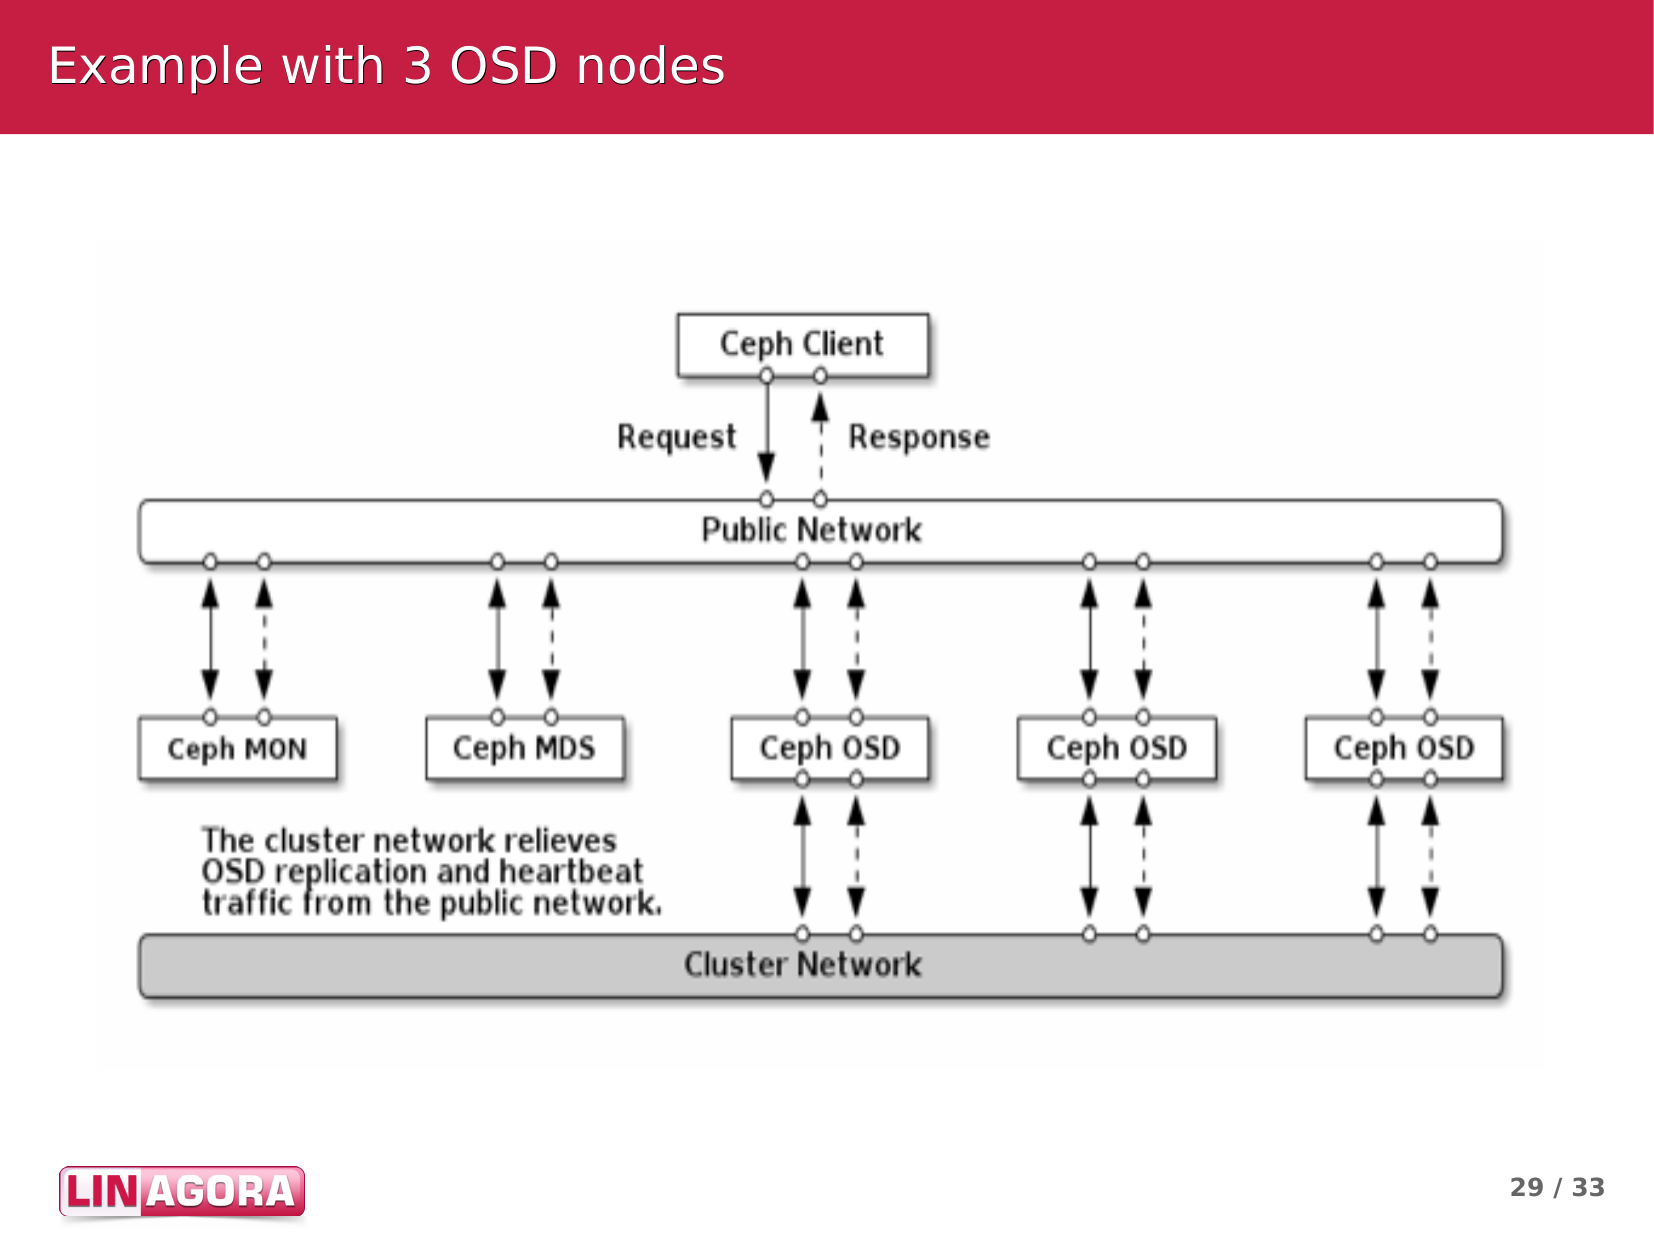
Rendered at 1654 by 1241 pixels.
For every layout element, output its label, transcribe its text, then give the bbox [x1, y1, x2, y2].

picture [94, 236, 1548, 1075]
title Example with 3 OSD nodes [47, 7, 1624, 126]
picture [59, 1166, 308, 1229]
